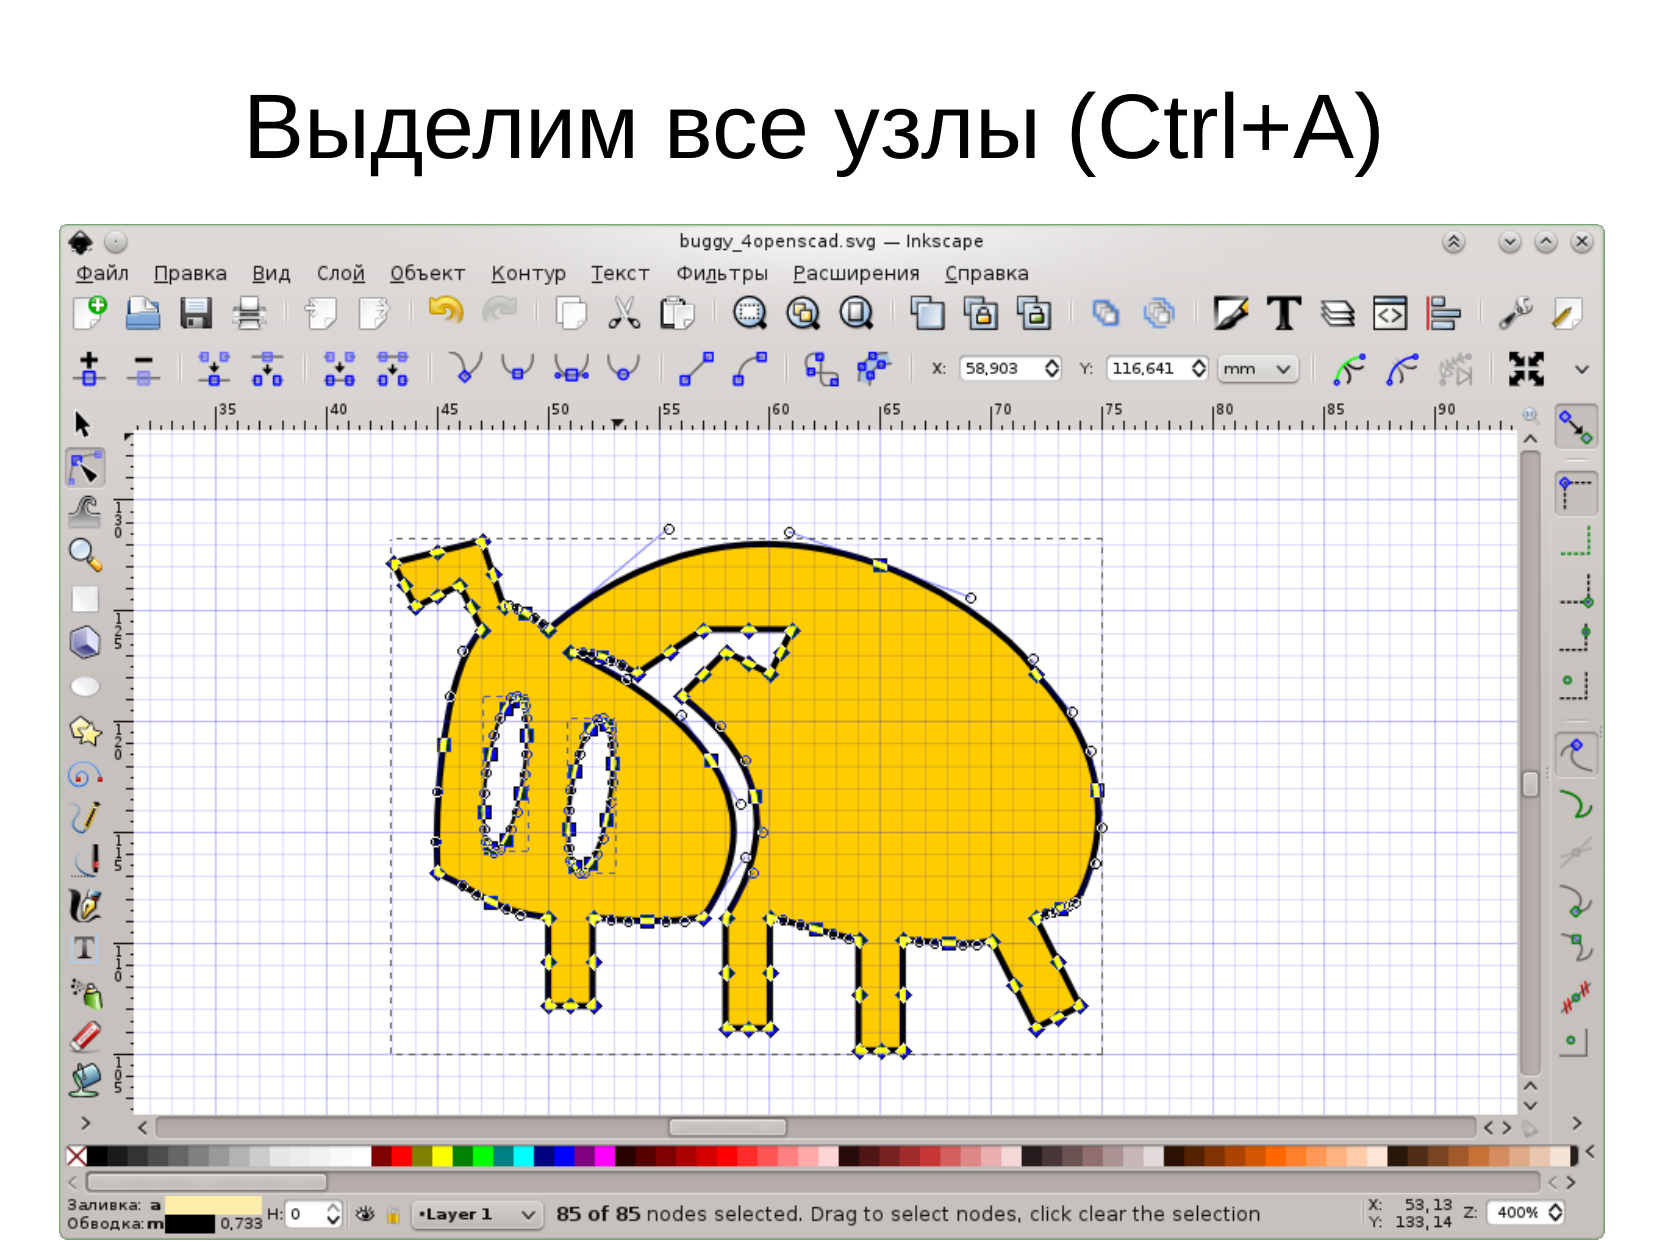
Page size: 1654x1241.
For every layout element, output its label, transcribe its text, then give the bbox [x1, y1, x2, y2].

picture [59, 224, 1605, 1240]
title Выделим все узлы (Ctrl+A) [47, 23, 1583, 231]
